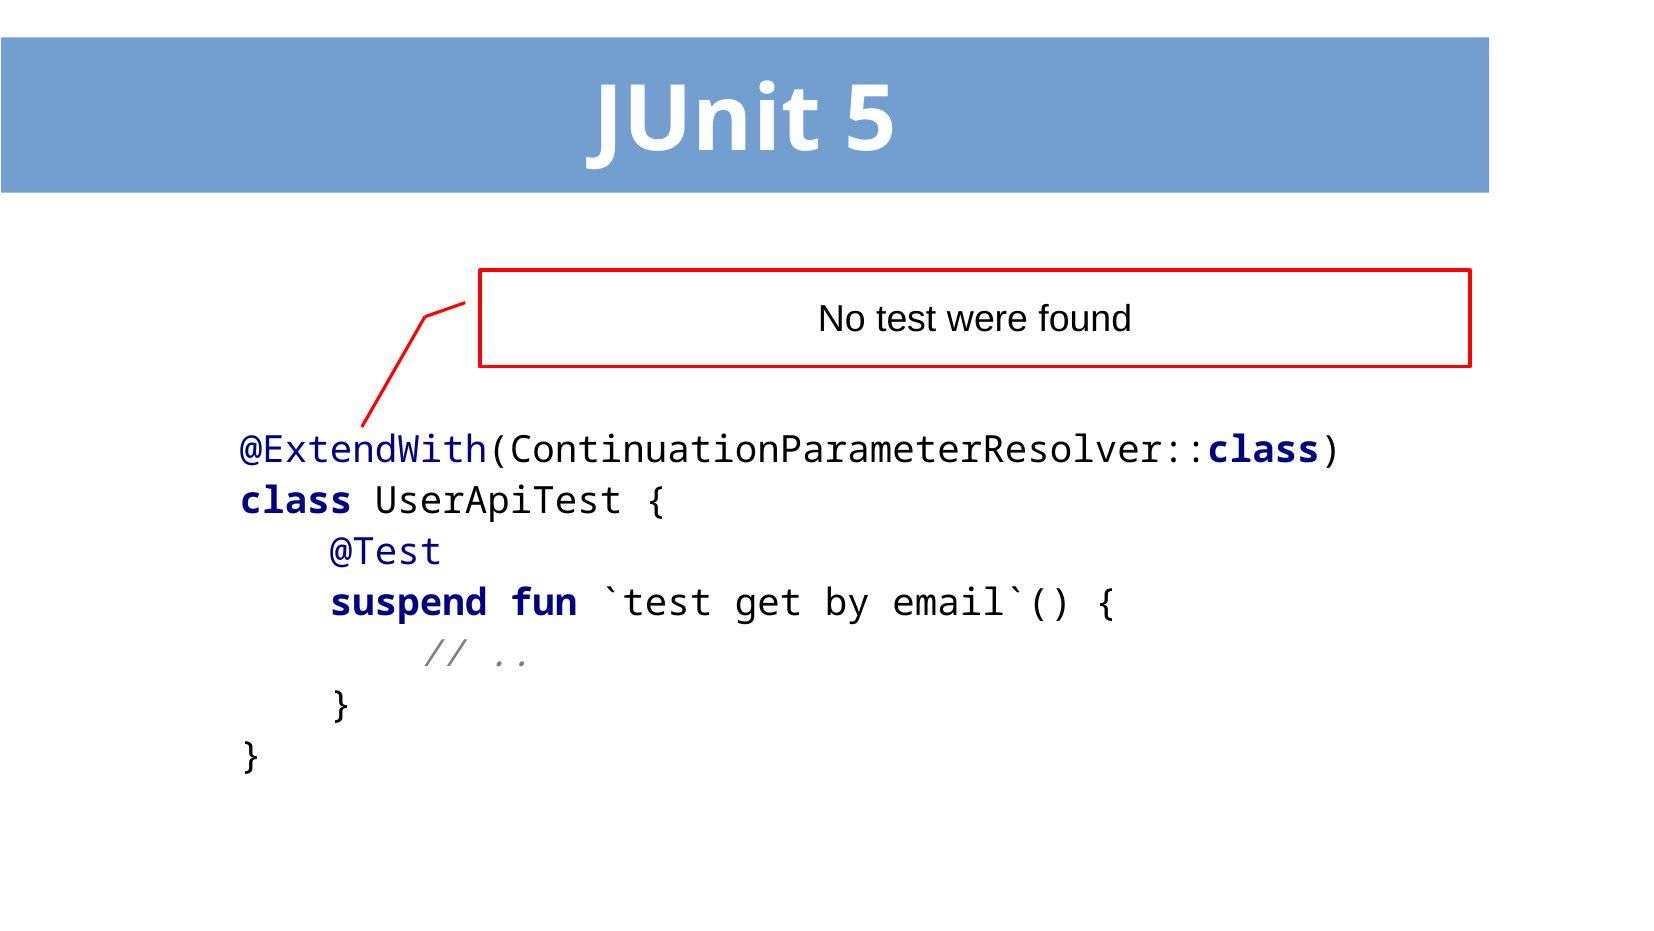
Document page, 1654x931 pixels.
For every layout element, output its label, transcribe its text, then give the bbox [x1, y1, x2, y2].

text_box @ExtendWith(ContinuationParameterResolver::class) class UserApiTest { @Test suspend fun `test get by email`() { // .. } } [225, 415, 1358, 746]
title JUnit 5 [1, 37, 1490, 193]
text_box No test were found [480, 270, 1470, 367]
